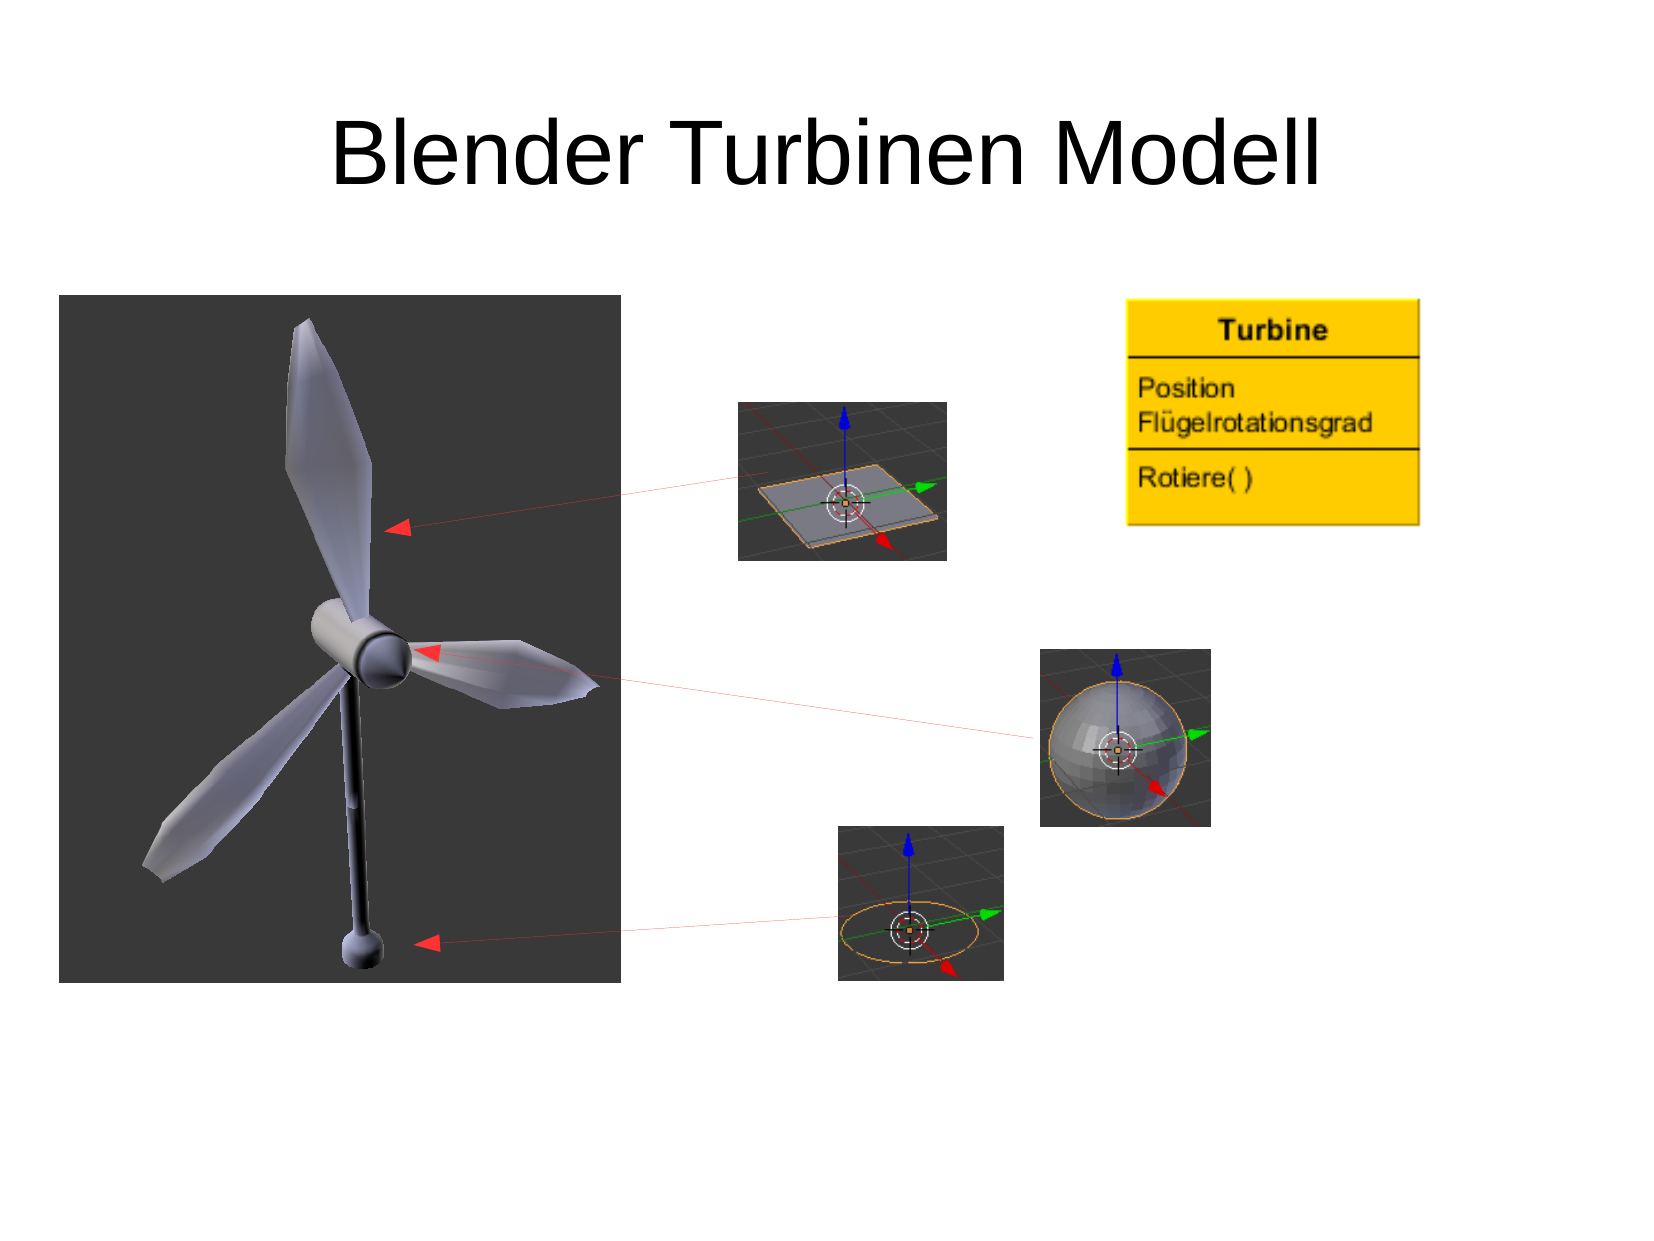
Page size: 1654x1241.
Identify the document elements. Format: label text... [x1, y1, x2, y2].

picture [59, 295, 621, 983]
picture [838, 826, 1004, 981]
picture [1092, 265, 1455, 562]
title Blender Turbinen Modell [82, 49, 1571, 257]
picture [1040, 649, 1211, 827]
picture [738, 402, 947, 562]
